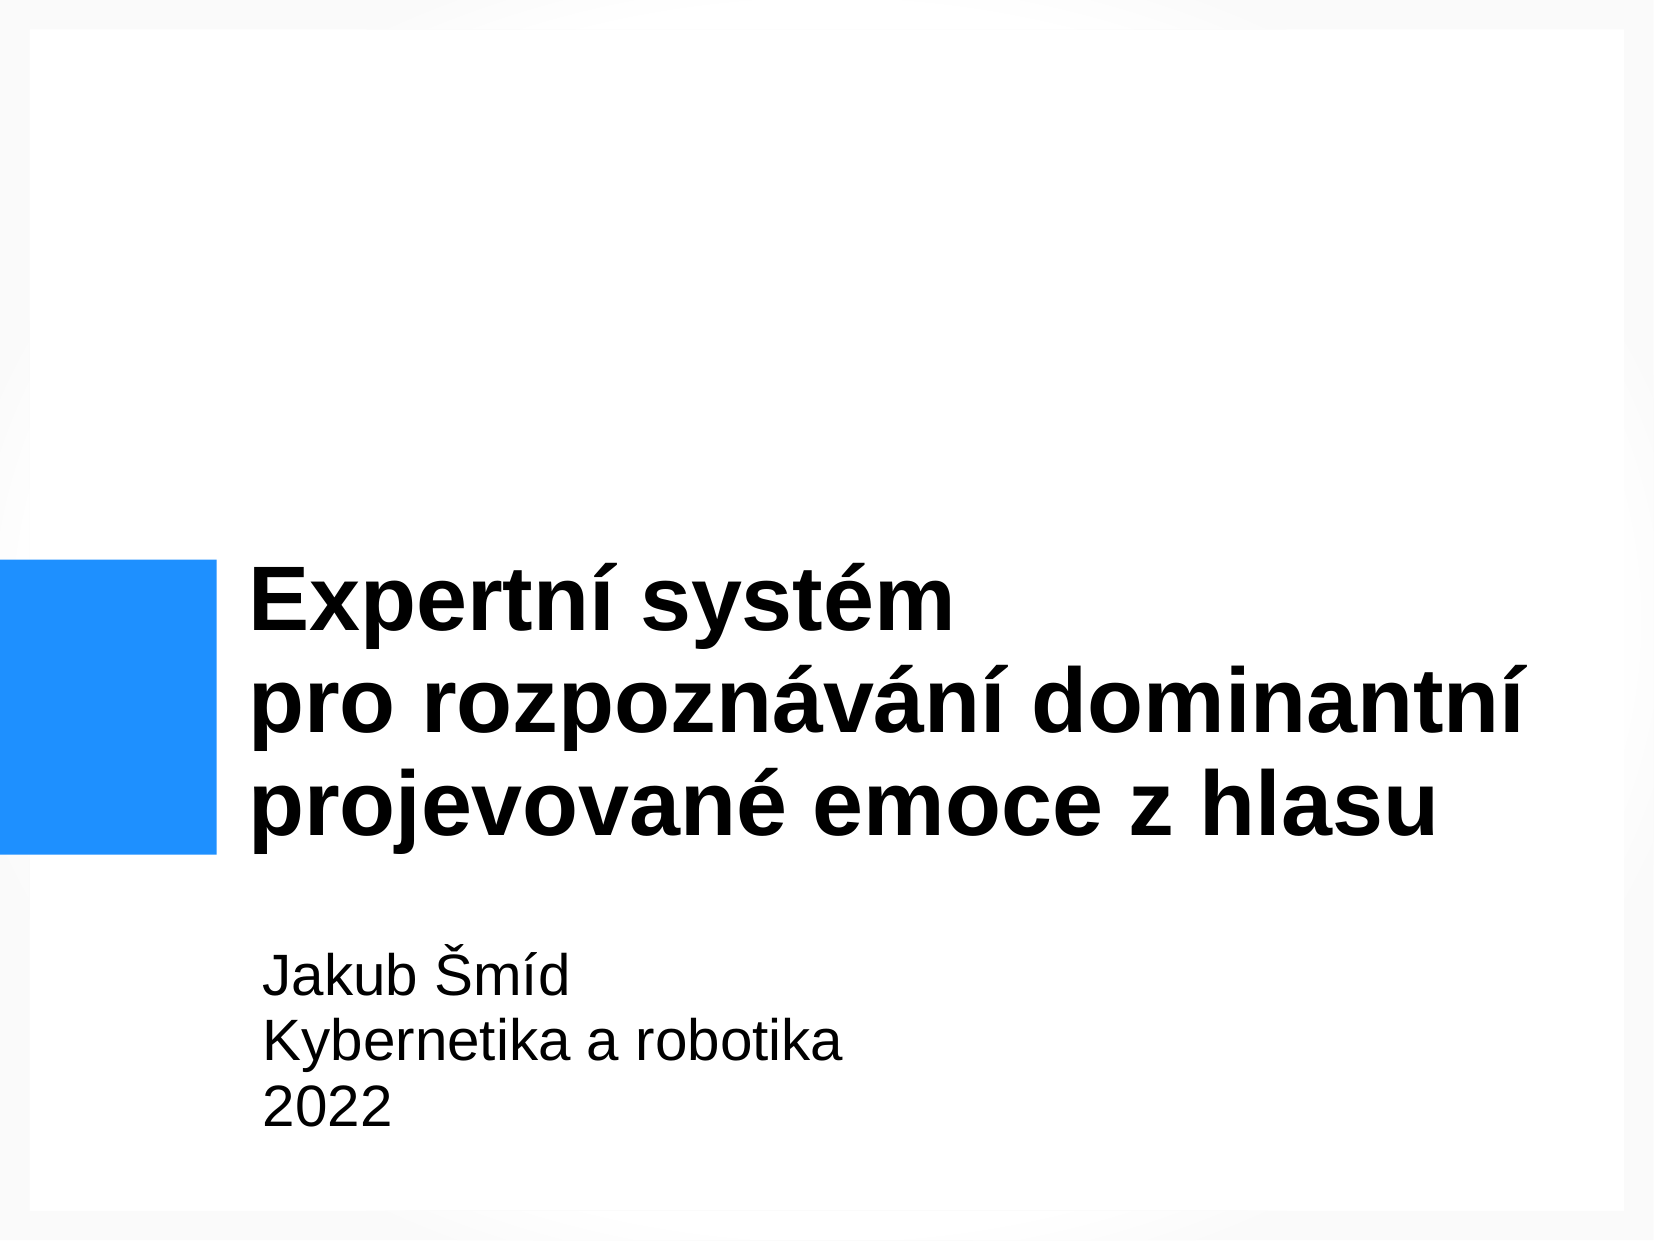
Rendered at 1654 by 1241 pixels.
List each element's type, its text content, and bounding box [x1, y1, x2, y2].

title Expertní systém pro rozpoznávání dominantní projevované emoce z hlasu [248, 496, 1642, 907]
text_box Jakub Šmíd Kybernetika a robotika 2022 [248, 935, 1241, 1146]
